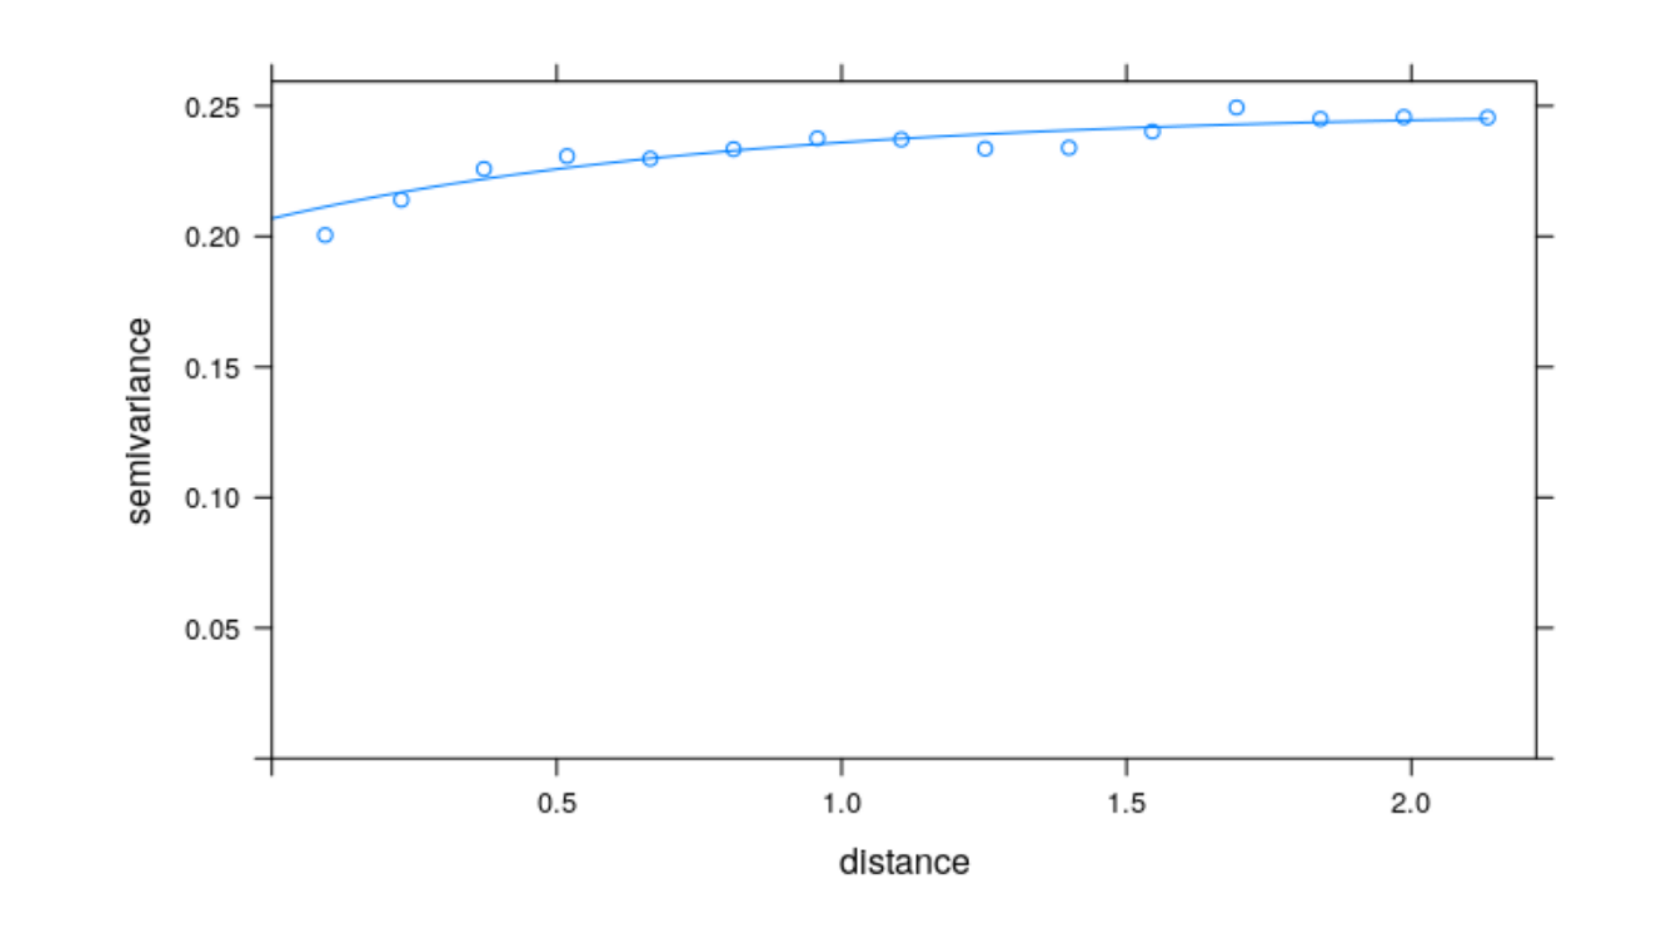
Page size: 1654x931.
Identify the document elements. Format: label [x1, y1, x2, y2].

picture [100, 58, 1576, 893]
